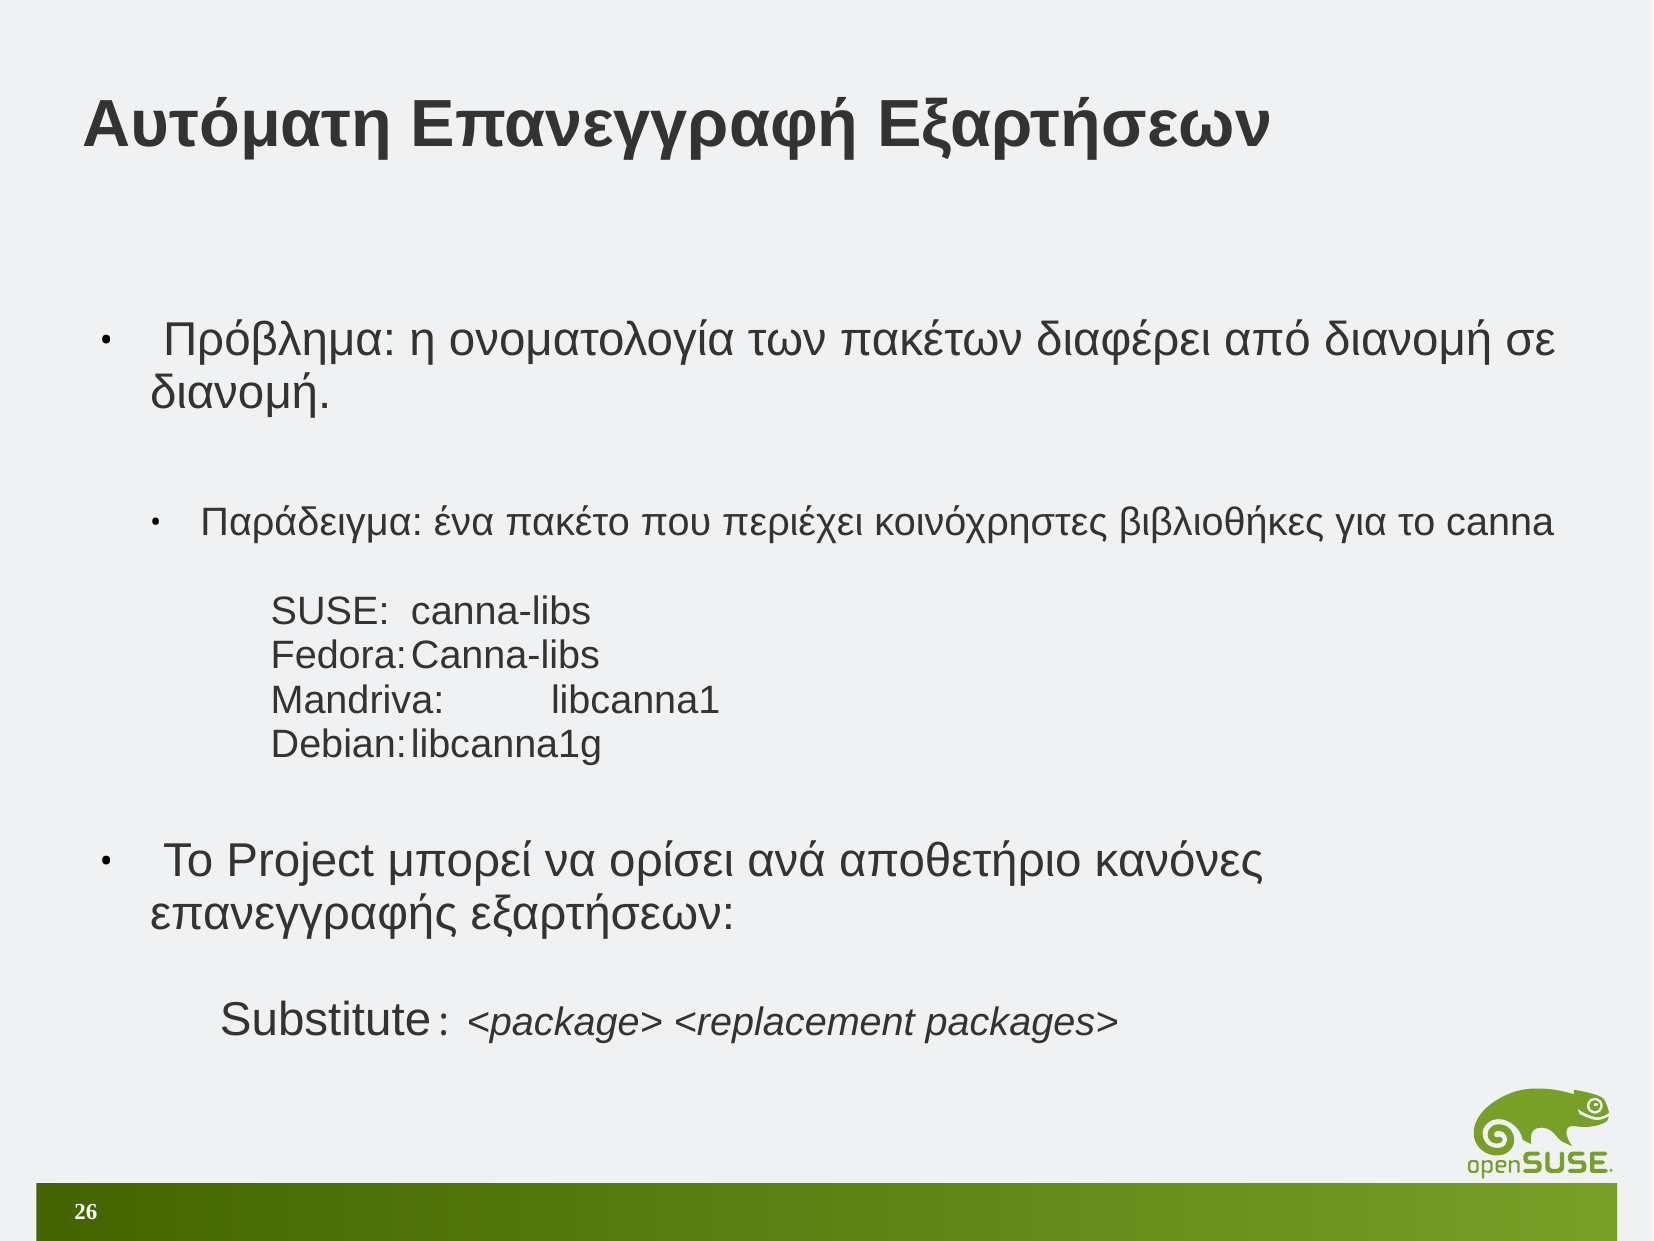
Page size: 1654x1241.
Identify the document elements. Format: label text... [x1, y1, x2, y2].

list Πρόβλημα: η ονοματολογία των πακέτων διαφέρει από διανομή σε διανομή. Παράδειγμα: ένα πακέτο που περιέχει κοινόχρηστες βιβλιοθήκες για το canna SUSE: canna-libs Fedora: Canna-libs Mandriva: libcanna1 Debian: libcanna1g Το Project μπορεί να ορίσει ανά αποθετήριο κανόνες επανεγγραφής εξαρτήσεων: Substitute: <package> <replacement packages> [82, 231, 1571, 1050]
picture [0, 0, 1654, 1241]
title Αυτόματη Επανεγγραφή Εξαρτήσεων [82, 49, 1571, 198]
